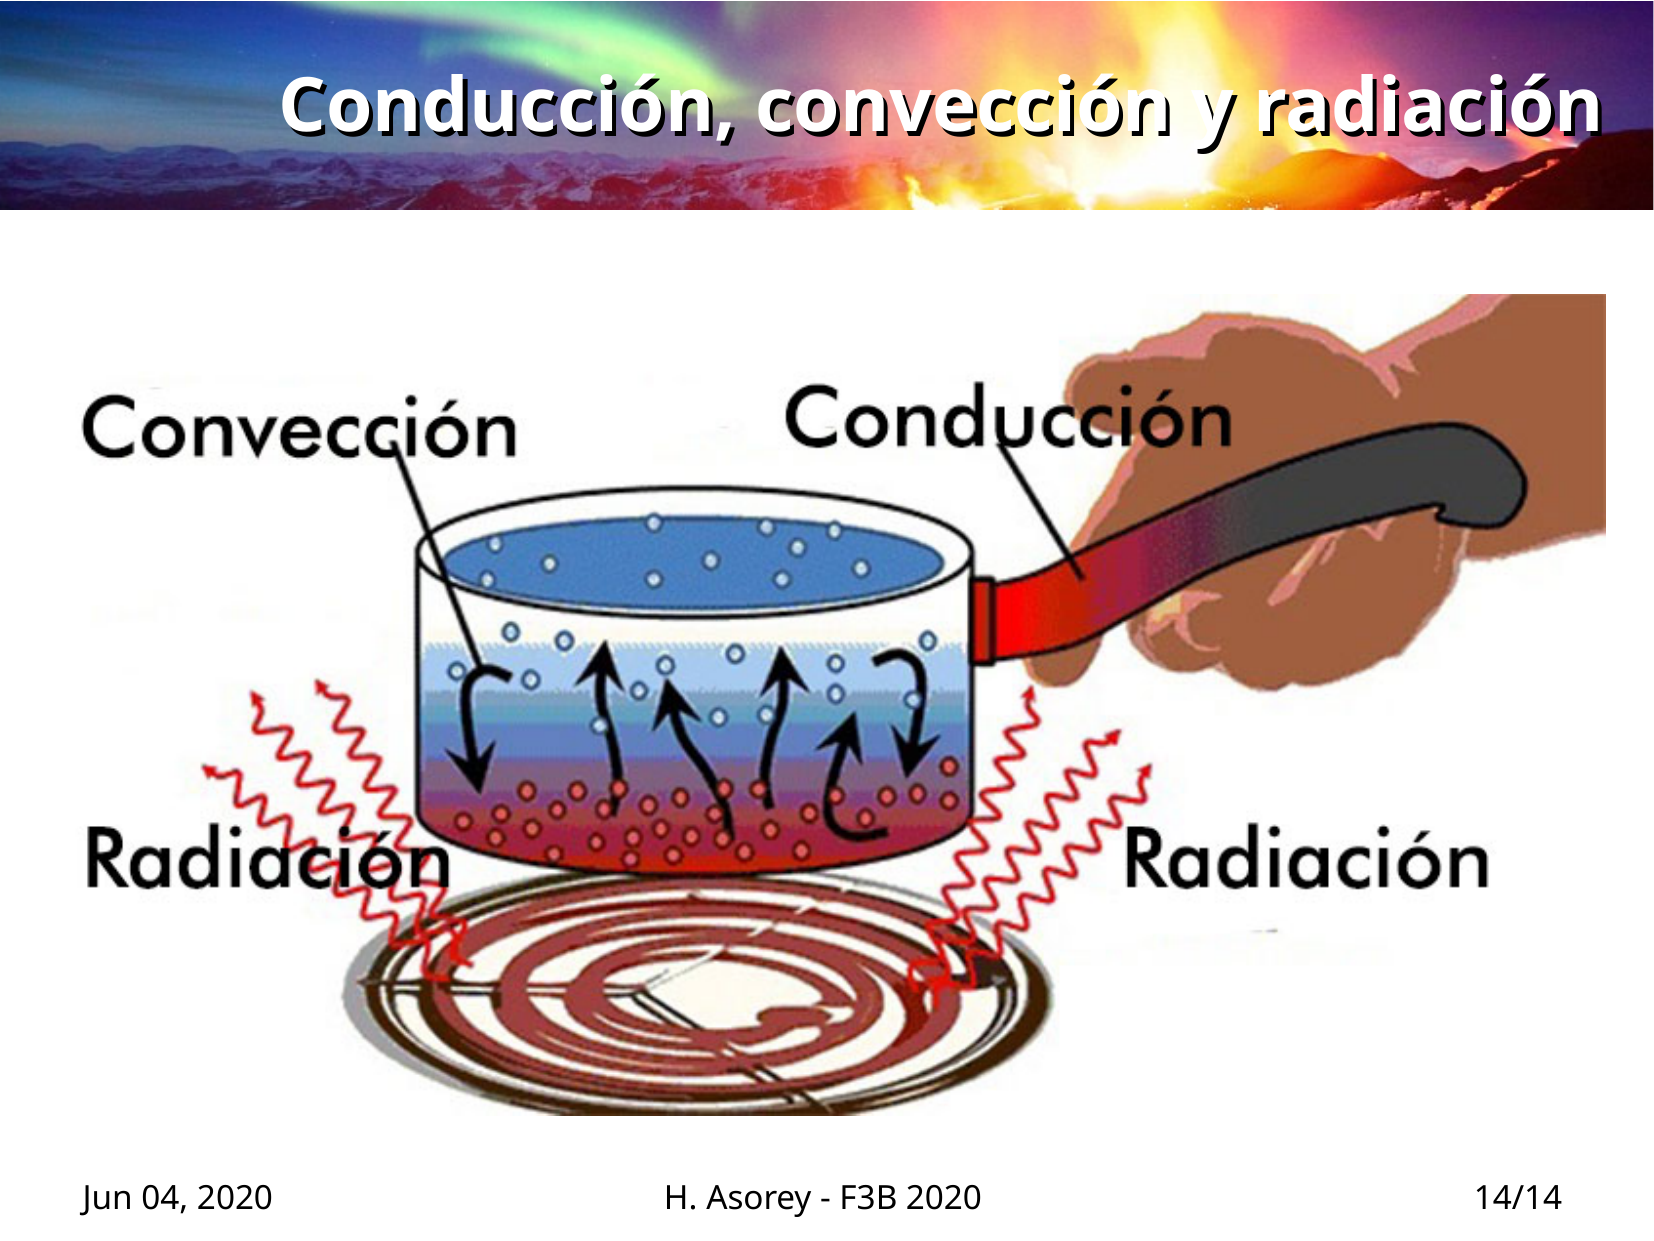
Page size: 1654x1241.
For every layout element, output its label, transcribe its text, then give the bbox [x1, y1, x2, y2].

picture [0, 1, 1654, 210]
title Conducción, convección y radiación [45, 15, 1606, 191]
picture [45, 294, 1606, 1116]
